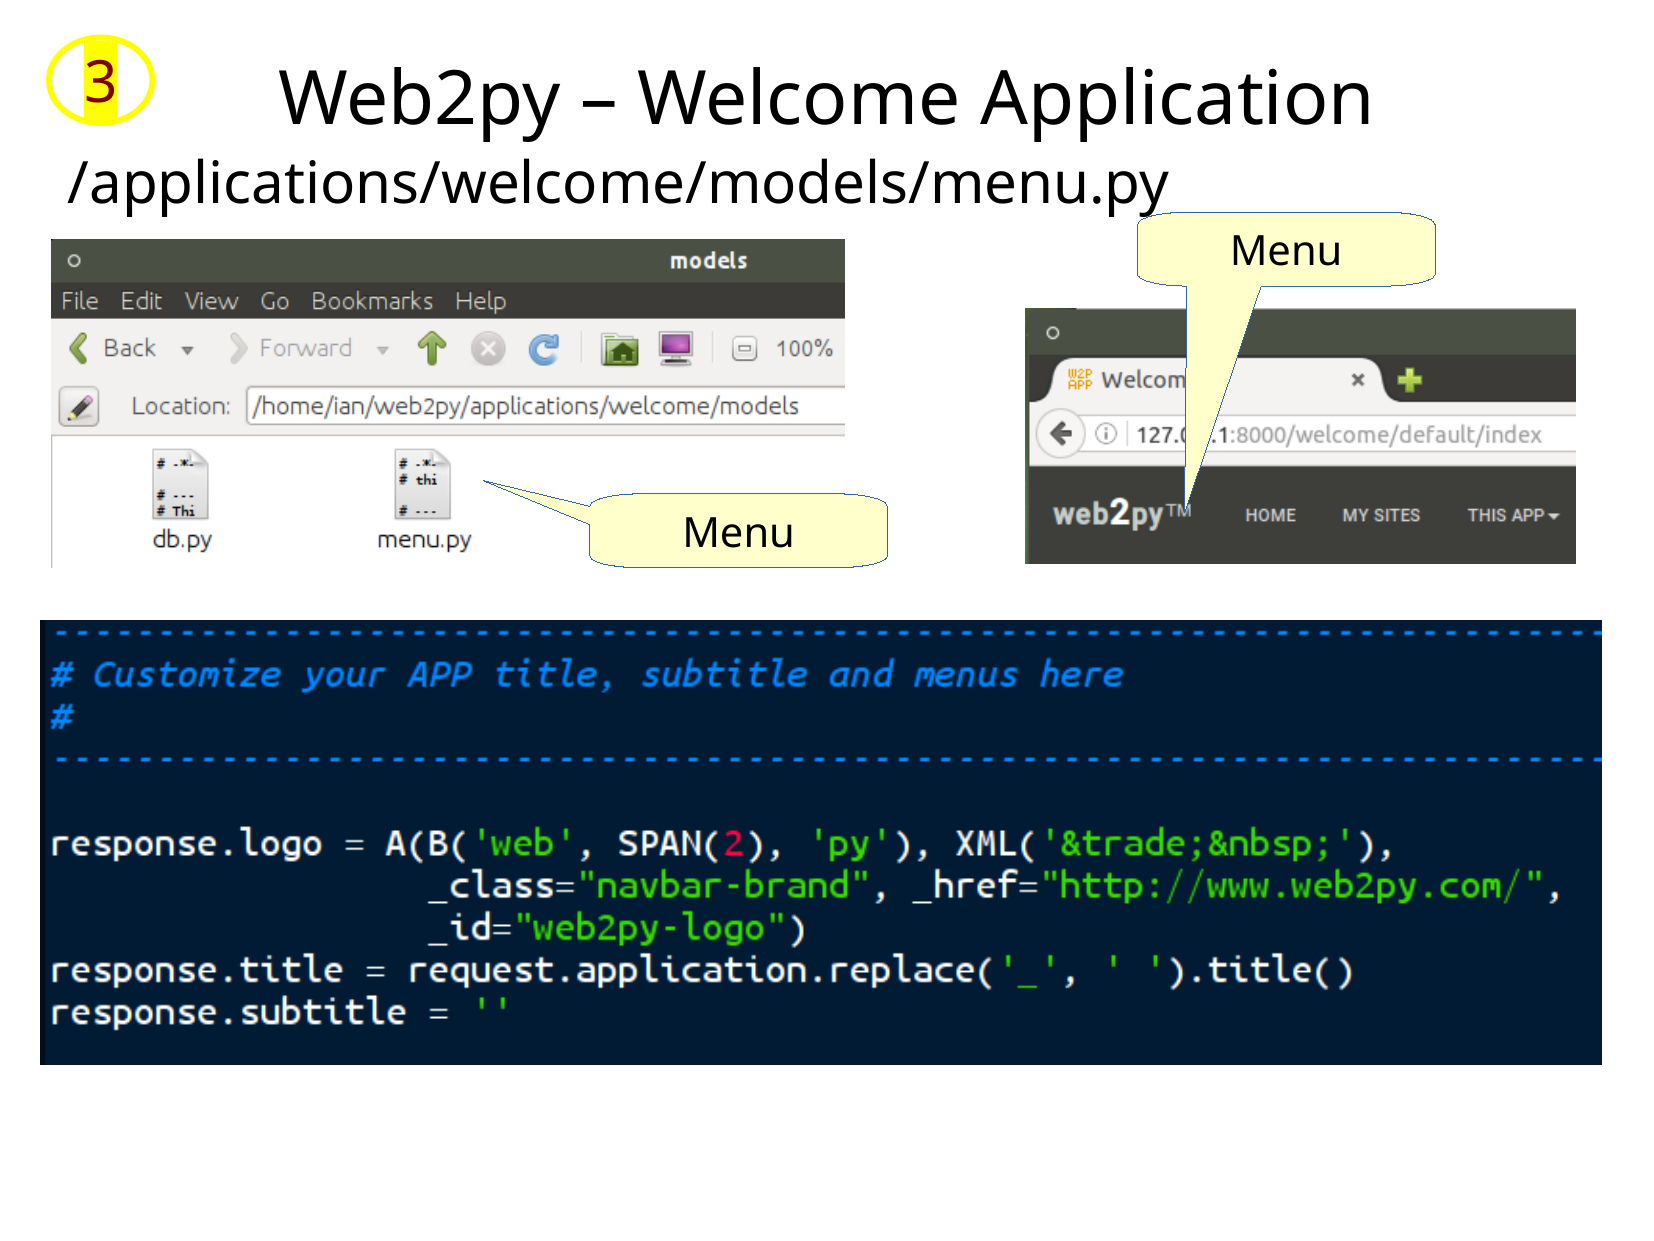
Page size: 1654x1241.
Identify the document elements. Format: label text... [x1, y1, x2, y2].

text_box Menu [1137, 212, 1436, 513]
picture [40, 620, 1602, 1065]
text_box /applications/welcome/models/menu.py [53, 141, 1595, 222]
title Web2py – Welcome Application [82, 49, 1571, 141]
text_box Menu [483, 480, 888, 568]
picture [51, 239, 845, 568]
text_box 3 [48, 37, 153, 124]
picture [1025, 308, 1576, 564]
